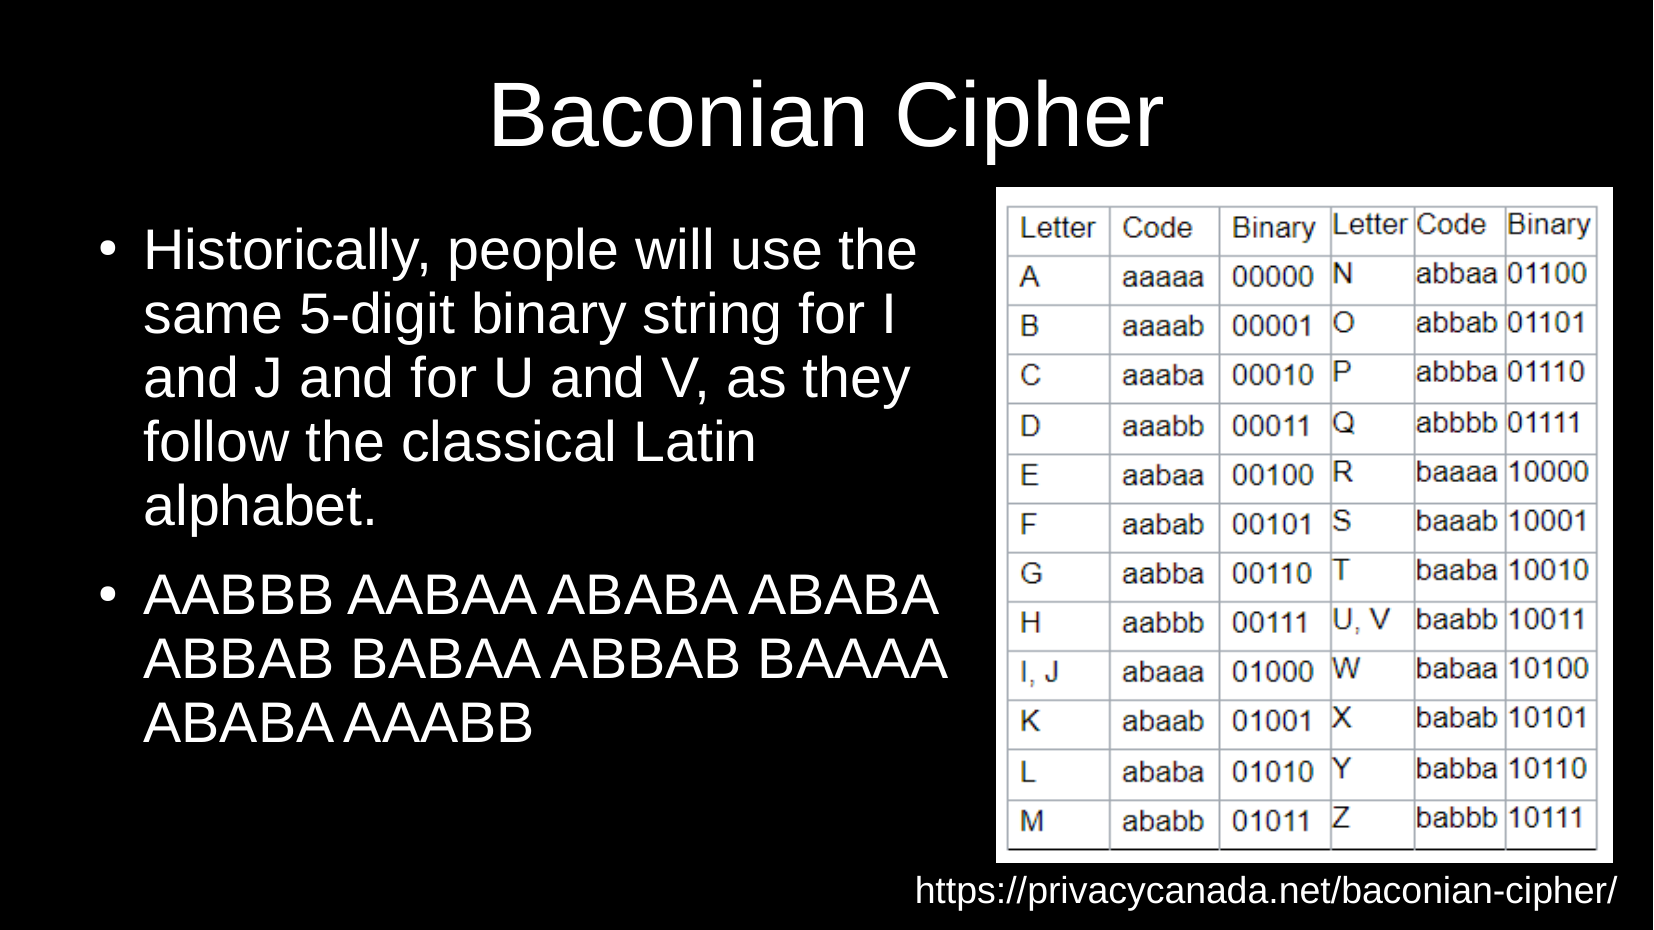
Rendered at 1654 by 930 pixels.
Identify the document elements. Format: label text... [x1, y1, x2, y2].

picture [996, 187, 1613, 862]
text_box https://privacycanada.net/baconian-cipher/ [900, 862, 1633, 920]
title Baconian Cipher [82, 37, 1571, 193]
list Historically, people will use the same 5-digit binary string for I and J and for U and V, as they follow the classical Latin alphabet. AABBB AABAA ABABA ABABA ABBAB BABAA ABBAB BAAAA ABABA AAABB [82, 217, 976, 757]
